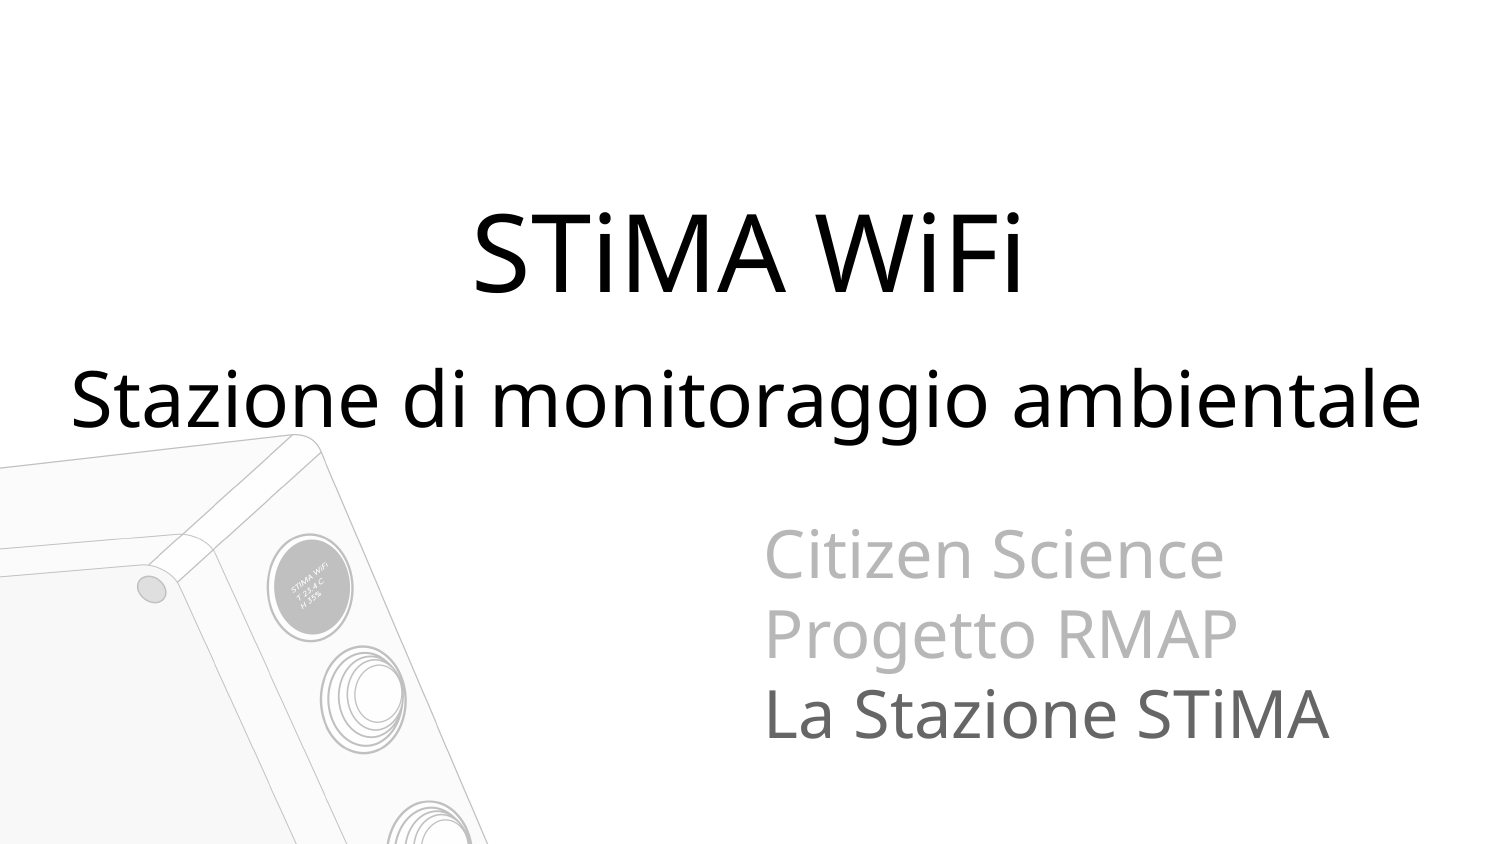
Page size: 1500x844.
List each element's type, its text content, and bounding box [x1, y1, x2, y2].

subtitle Stazione di monitoraggio ambientale [49, 334, 1447, 465]
picture [0, 434, 492, 844]
text_box Citizen Science Progetto RMAP La Stazione STiMA [749, 496, 1372, 767]
title STiMA WiFi [51, 122, 1449, 459]
